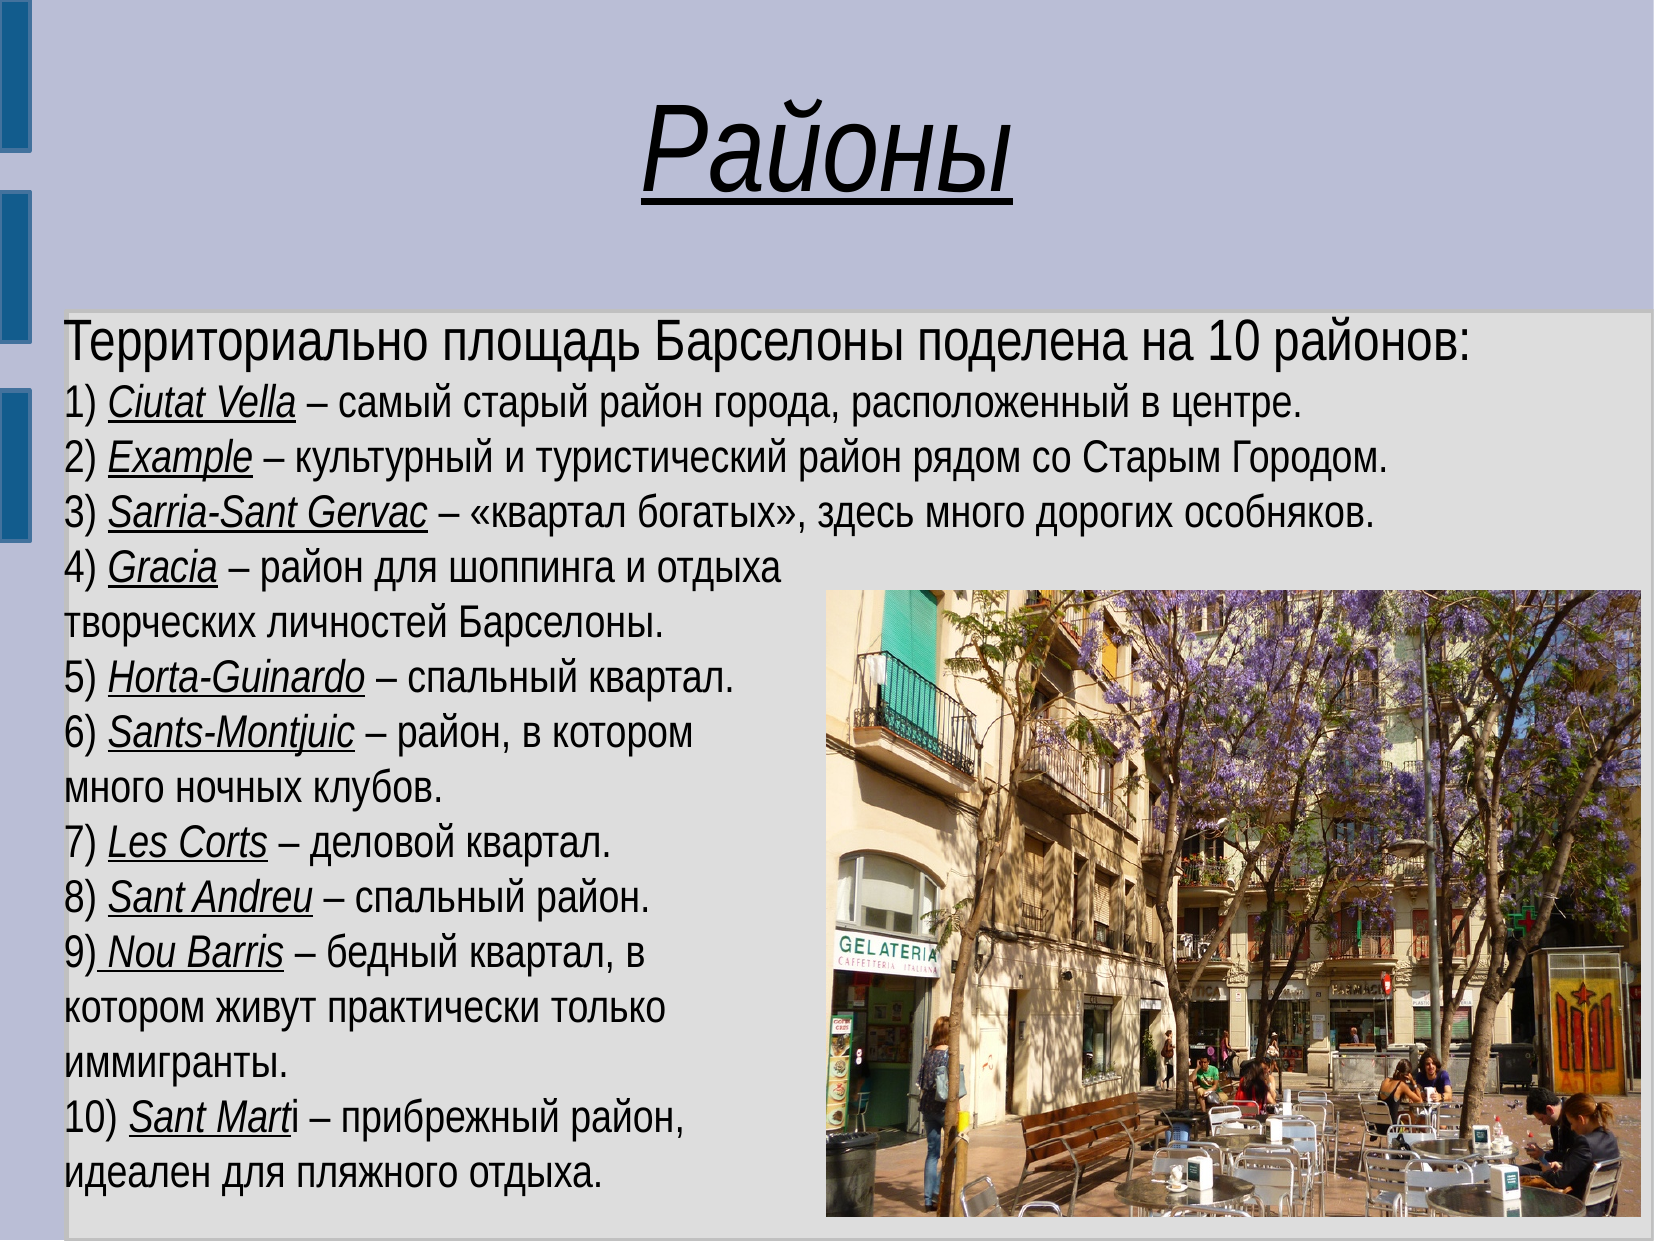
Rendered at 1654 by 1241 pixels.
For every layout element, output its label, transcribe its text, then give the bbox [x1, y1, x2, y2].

text_box Территориально площадь Барселоны поделена на 10 районов: 1) Ciutat Vella – самый старый район города, расположенный в центре. 2) Example – культурный и туристический район рядом со Старым Городом. 3) Sarria-Sant Gervac – «квартал богатых», здесь много дорогих особняков. 4) Gracia – район для шоппинга и отдыха творческих личностей Барселоны. 5) Horta-Guinardo – спальный квартал. 6) Sants-Montjuic – район, в котором много ночных клубов. 7) Les Corts – деловой квартал. 8) Sant Andreu – спальный район. 9) Nou Barris – бедный квартал, в котором живут практически только иммигранты. 10) Sant Marti – прибрежный район, идеален для пляжного отдыха. [49, 294, 1636, 1217]
text_box Районы [625, 59, 1052, 257]
picture [1636, 590, 1641, 1217]
